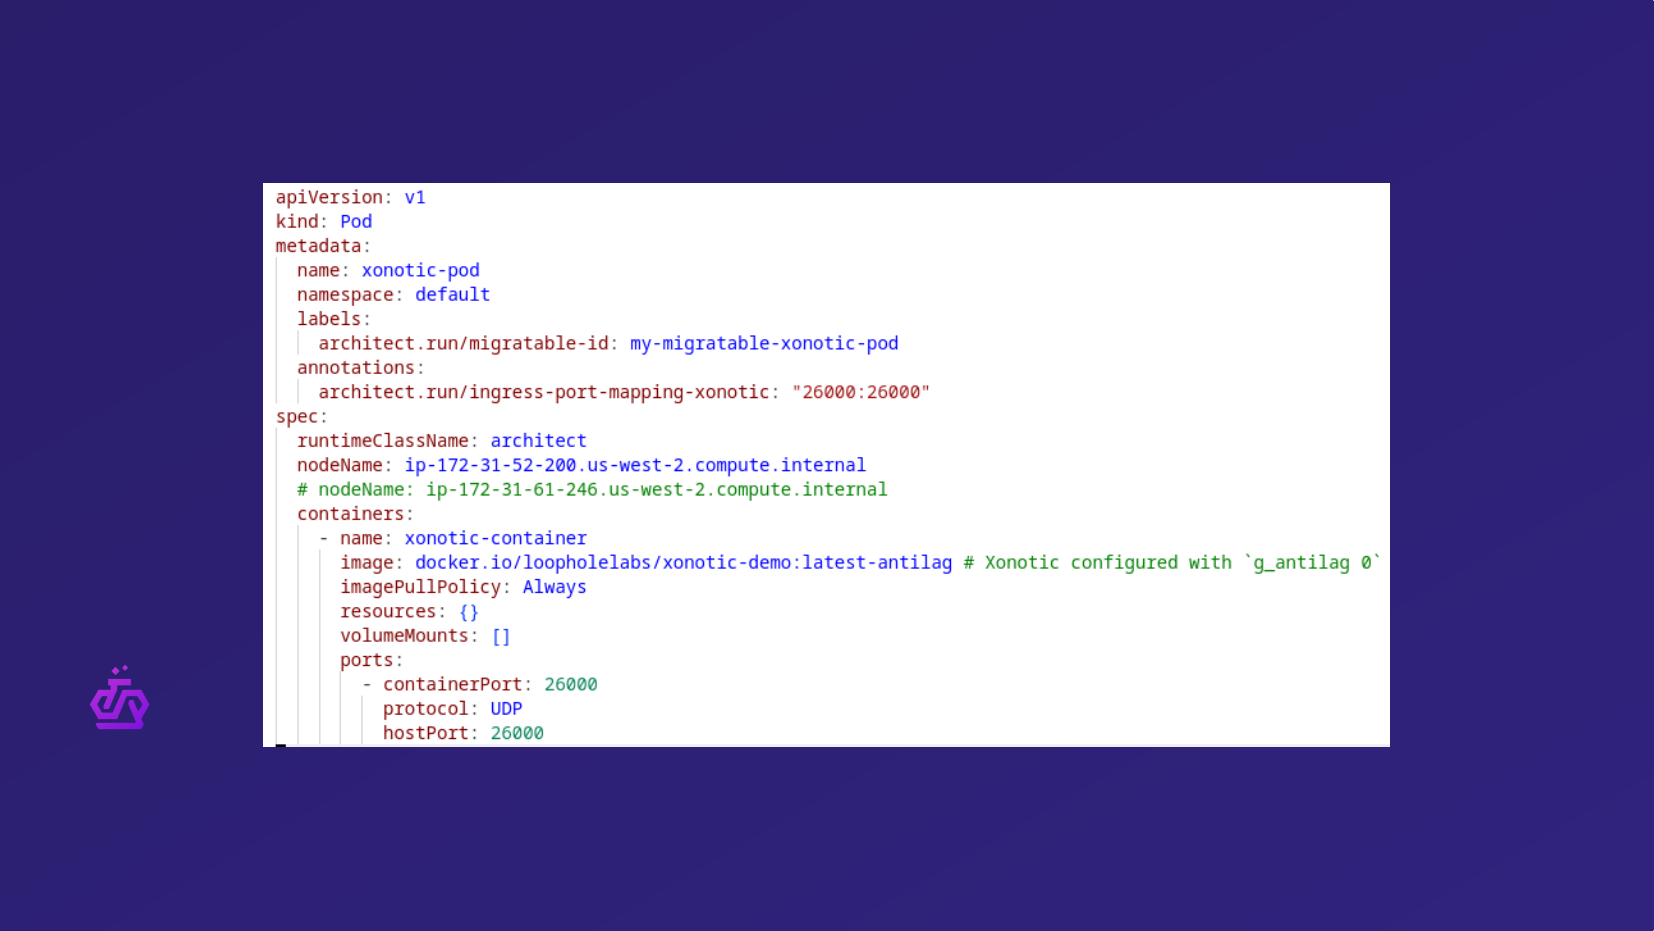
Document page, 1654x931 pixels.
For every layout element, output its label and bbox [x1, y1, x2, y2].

picture [70, 643, 150, 755]
picture [263, 183, 1390, 747]
